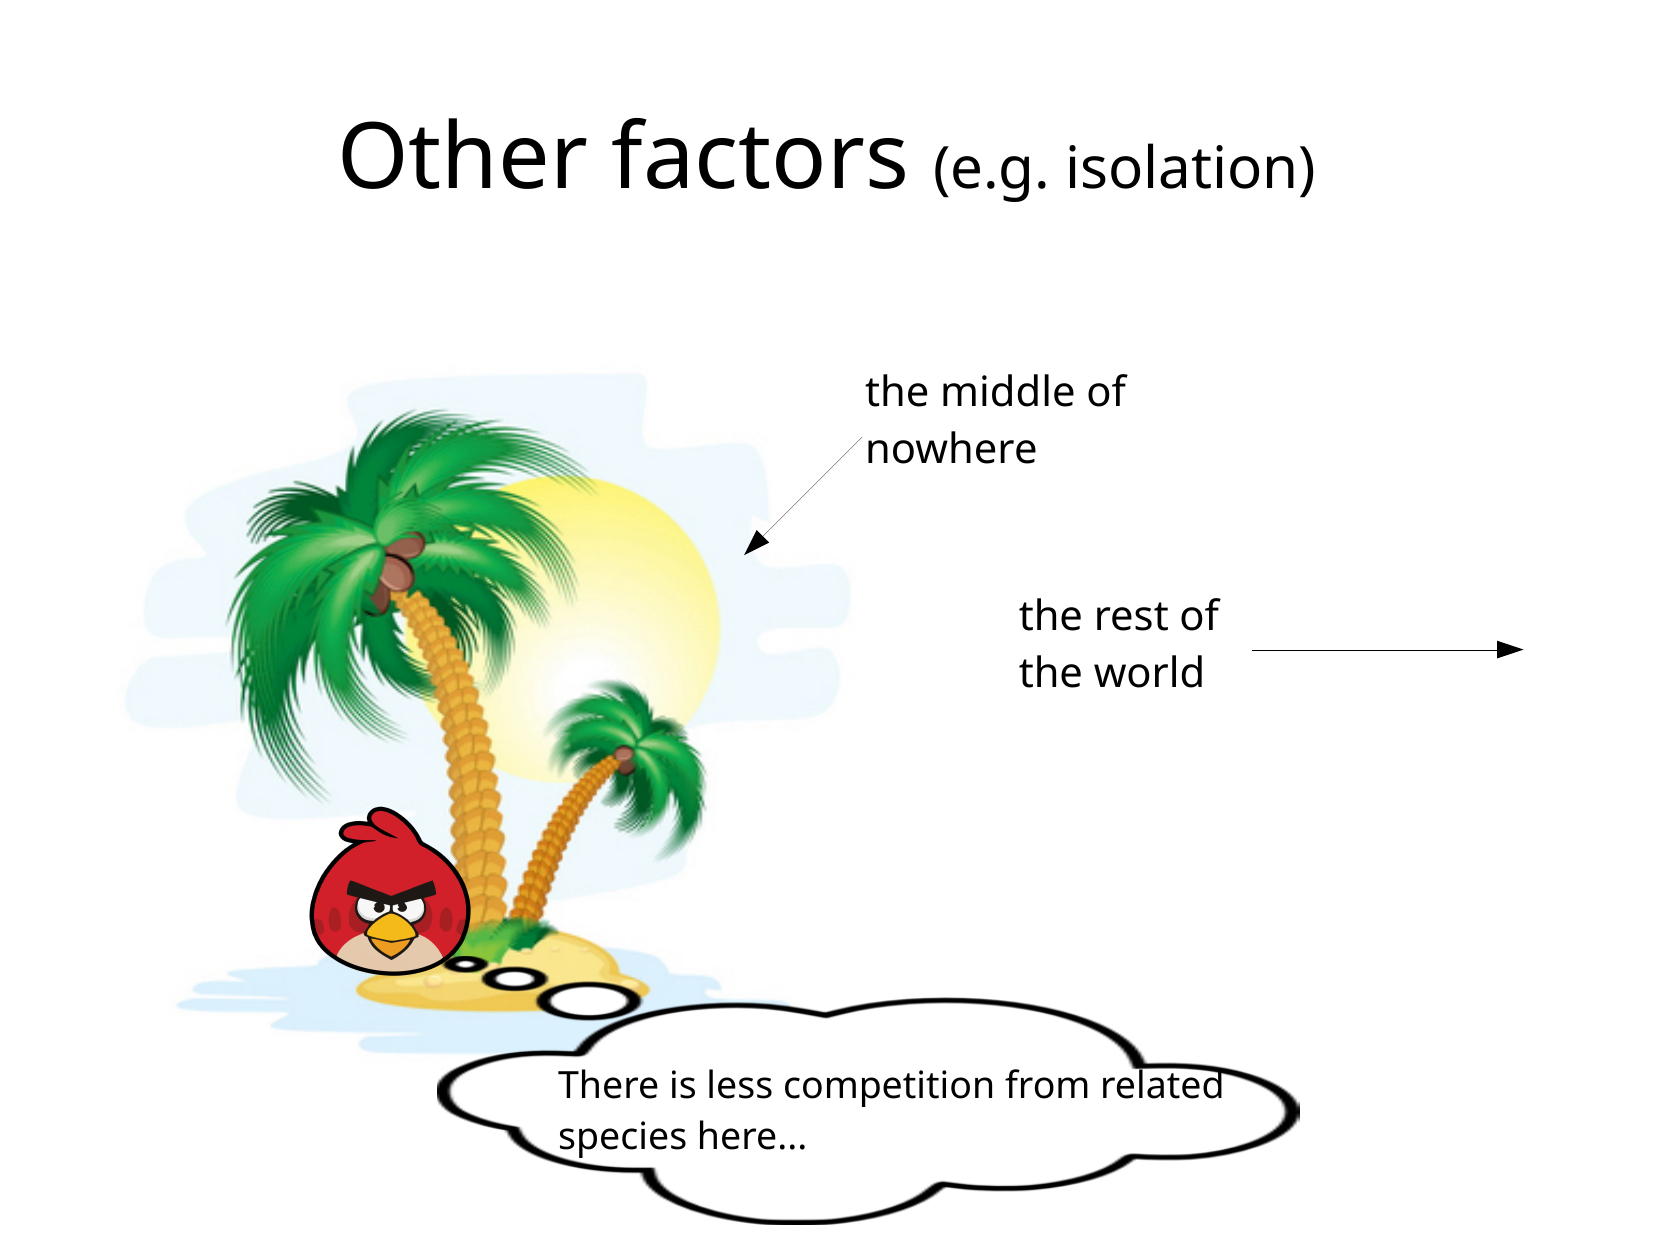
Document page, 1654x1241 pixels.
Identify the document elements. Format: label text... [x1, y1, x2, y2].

picture [82, 295, 1300, 1225]
text_box There is less competition from related species here... [543, 1051, 1288, 1205]
title Other factors (e.g. isolation) [82, 49, 1571, 257]
text_box the rest of the world [1003, 578, 1301, 724]
text_box the middle of nowhere [850, 354, 1202, 500]
